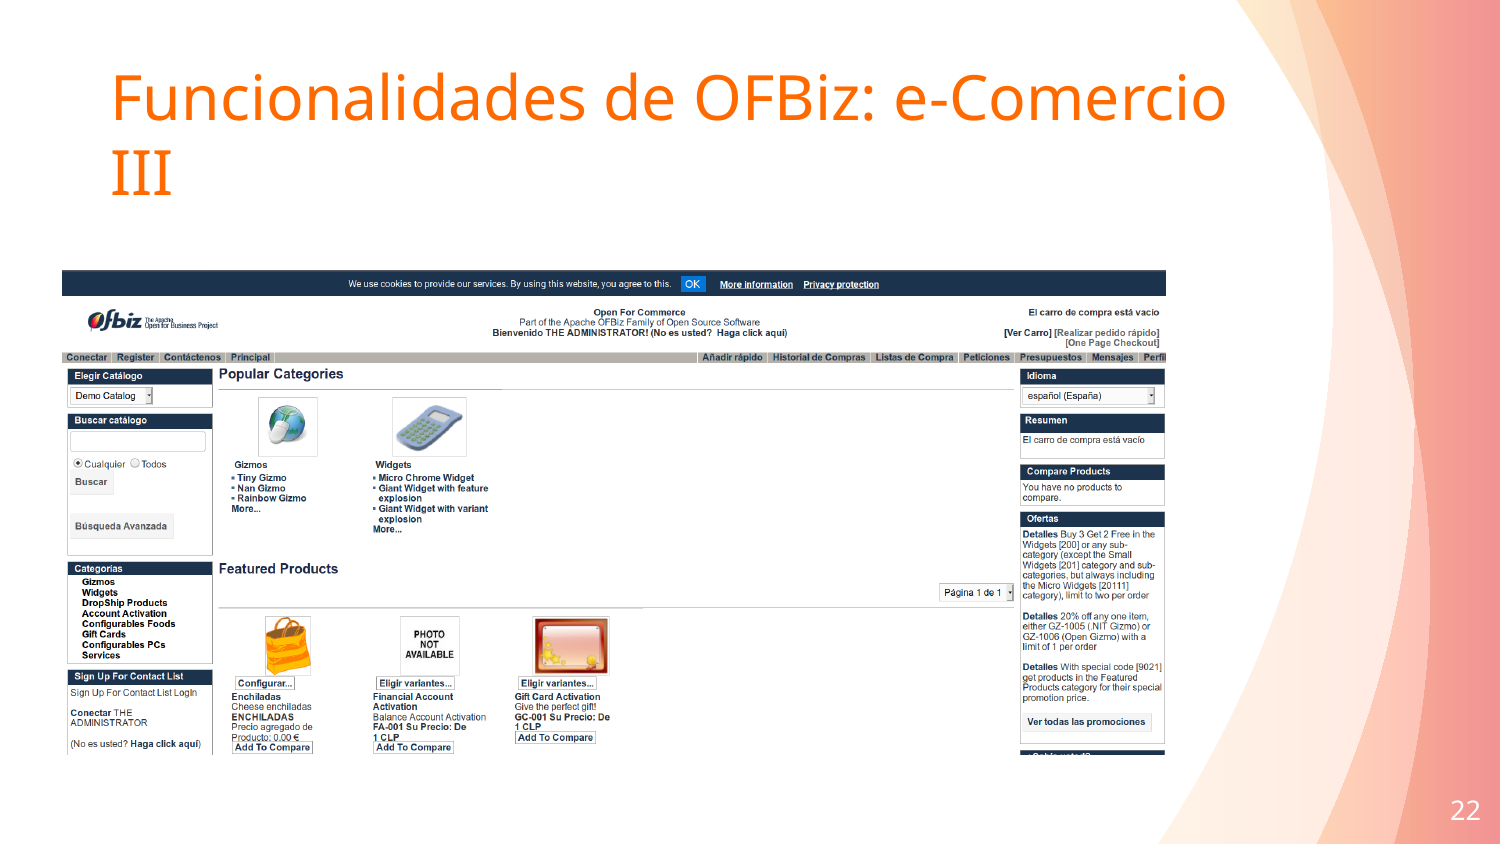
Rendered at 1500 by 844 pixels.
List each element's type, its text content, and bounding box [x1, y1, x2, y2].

slide_number 1 [1391, 779, 1482, 844]
title Funcionalidades de OFBiz: e-Comercio III [110, 86, 1295, 209]
picture [62, 270, 1166, 755]
